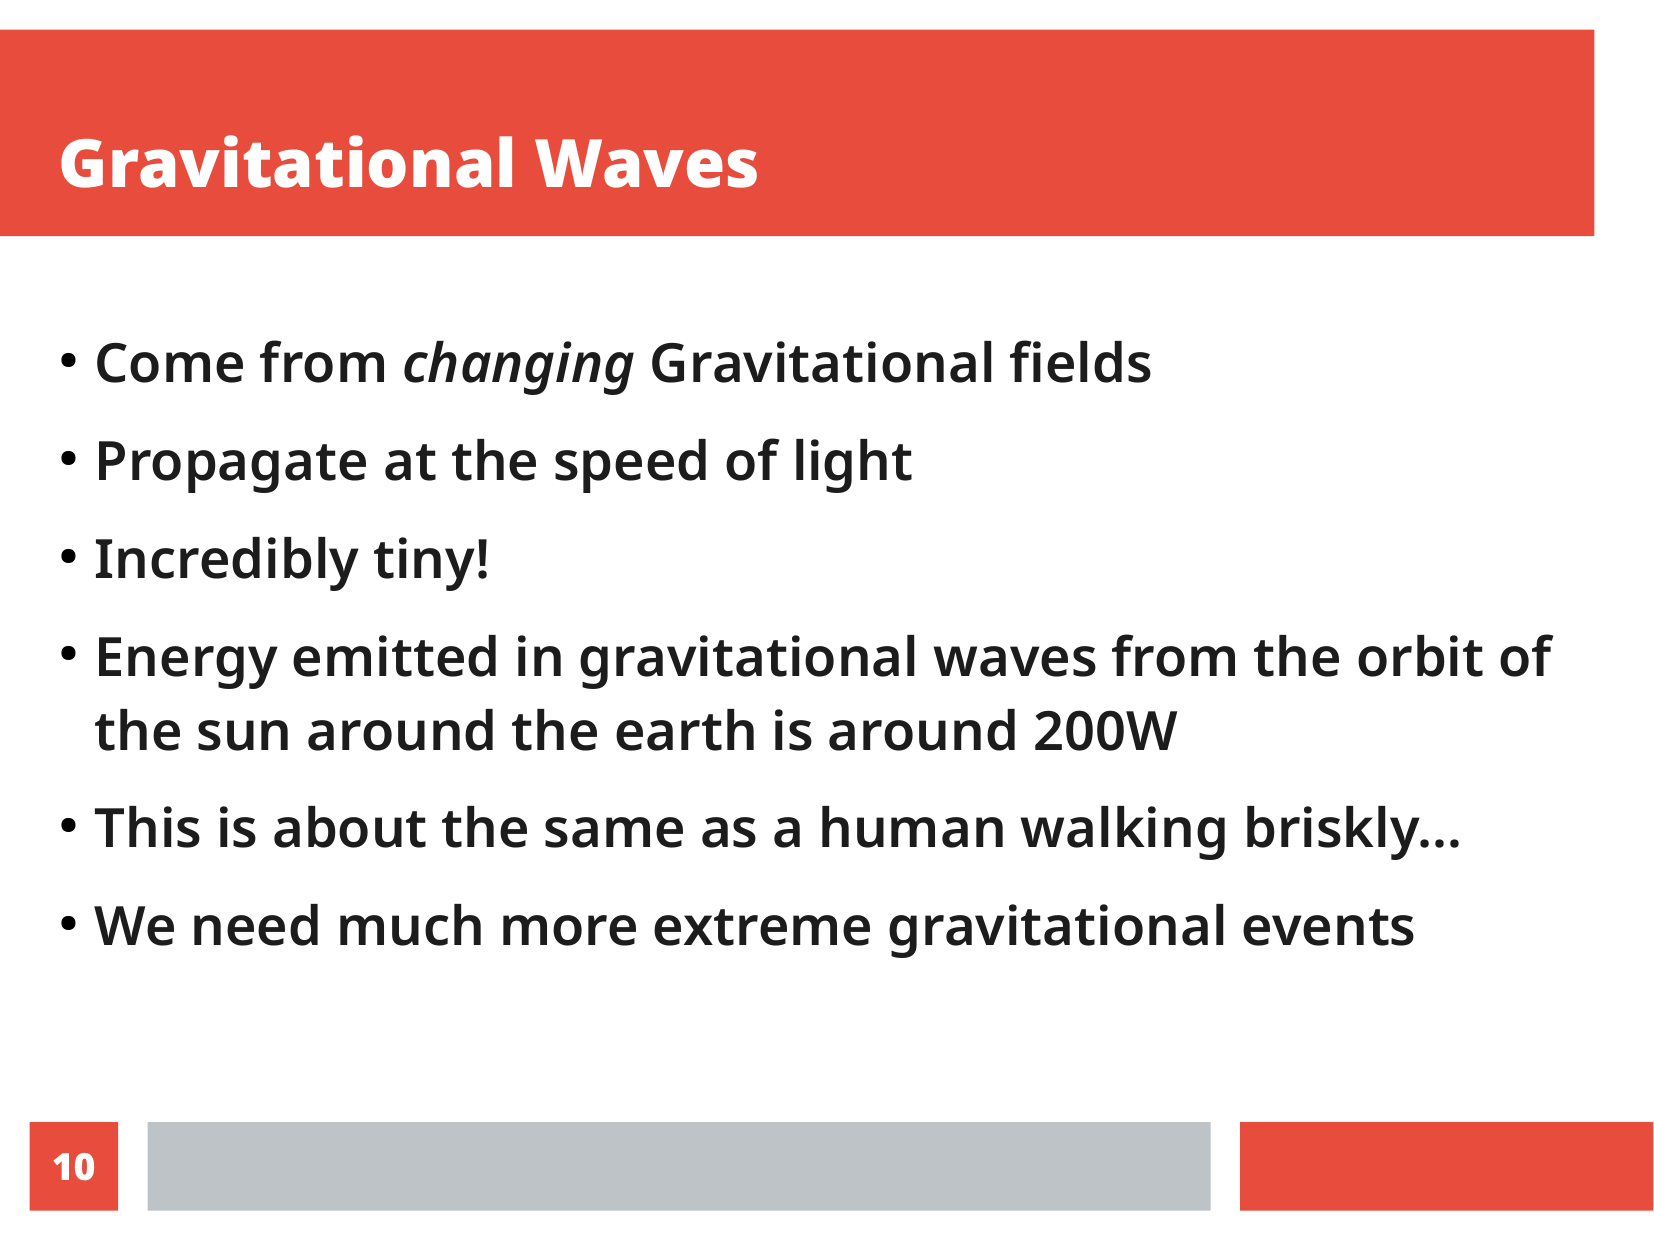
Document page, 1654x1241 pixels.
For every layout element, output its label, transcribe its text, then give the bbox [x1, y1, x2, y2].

list Come from changing Gravitational fields Propagate at the speed of light Incredibly tiny! Energy emitted in gravitational waves from the orbit of the sun around the earth is around 200W This is about the same as a human walking briskly… We need much more extreme gravitational events [59, 324, 1565, 1093]
title Gravitational Waves [59, 59, 1595, 207]
